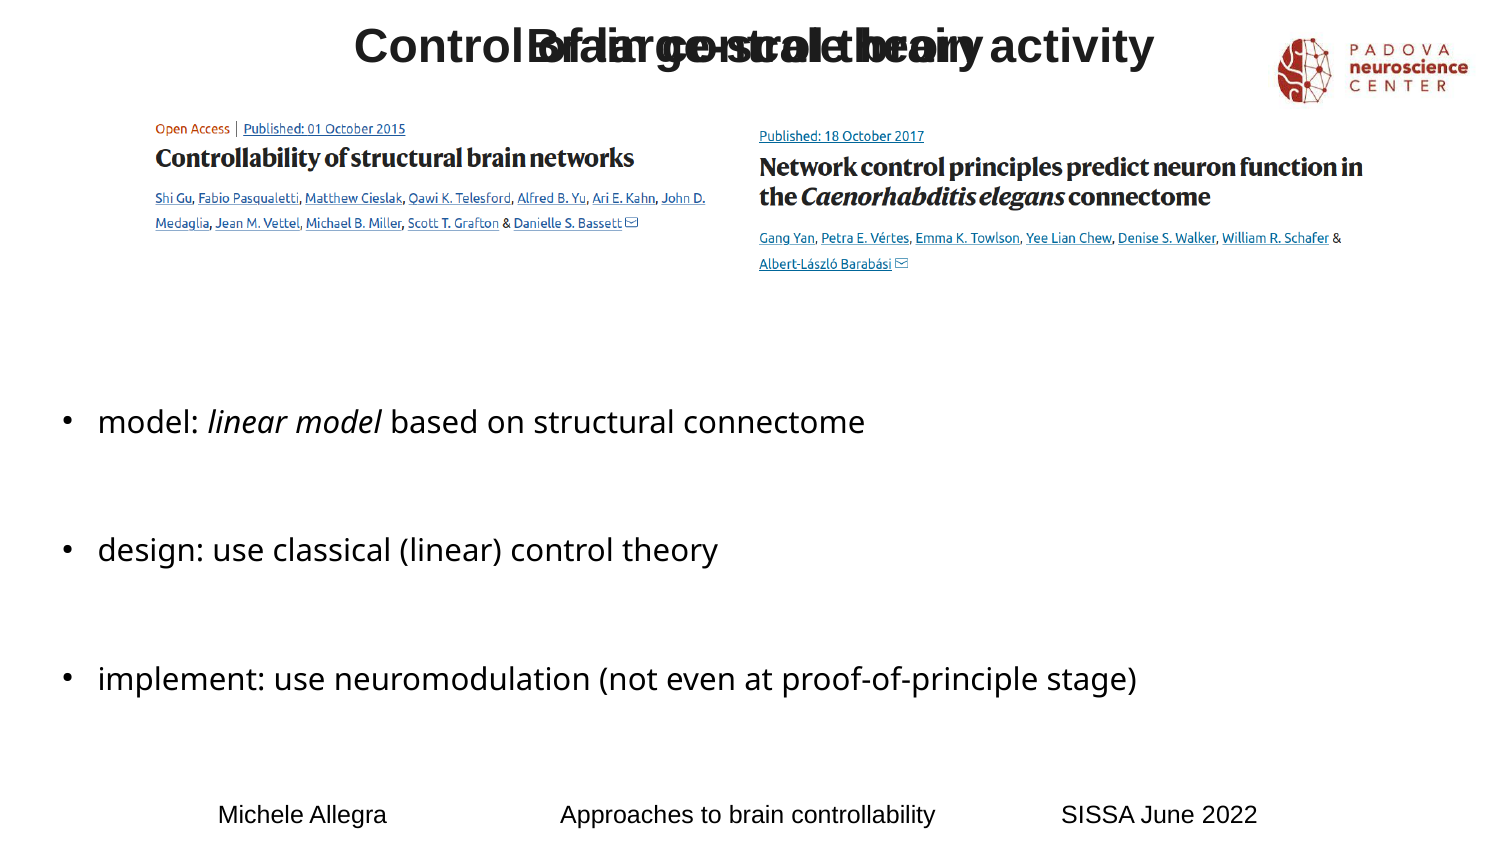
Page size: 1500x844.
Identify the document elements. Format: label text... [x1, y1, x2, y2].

picture [147, 96, 714, 251]
picture [752, 127, 1392, 281]
text_box Michele Allegra Approaches to brain controllability SISSA June 2022 [64, 788, 1415, 840]
text_box Brain control theory [74, 0, 1436, 95]
picture [1268, 10, 1476, 123]
text_box model: linear model based on structural connectome design: use classical (linear) control theory implement: use neuromodulation (not even at proof-of-principle stage) [47, 307, 1288, 719]
